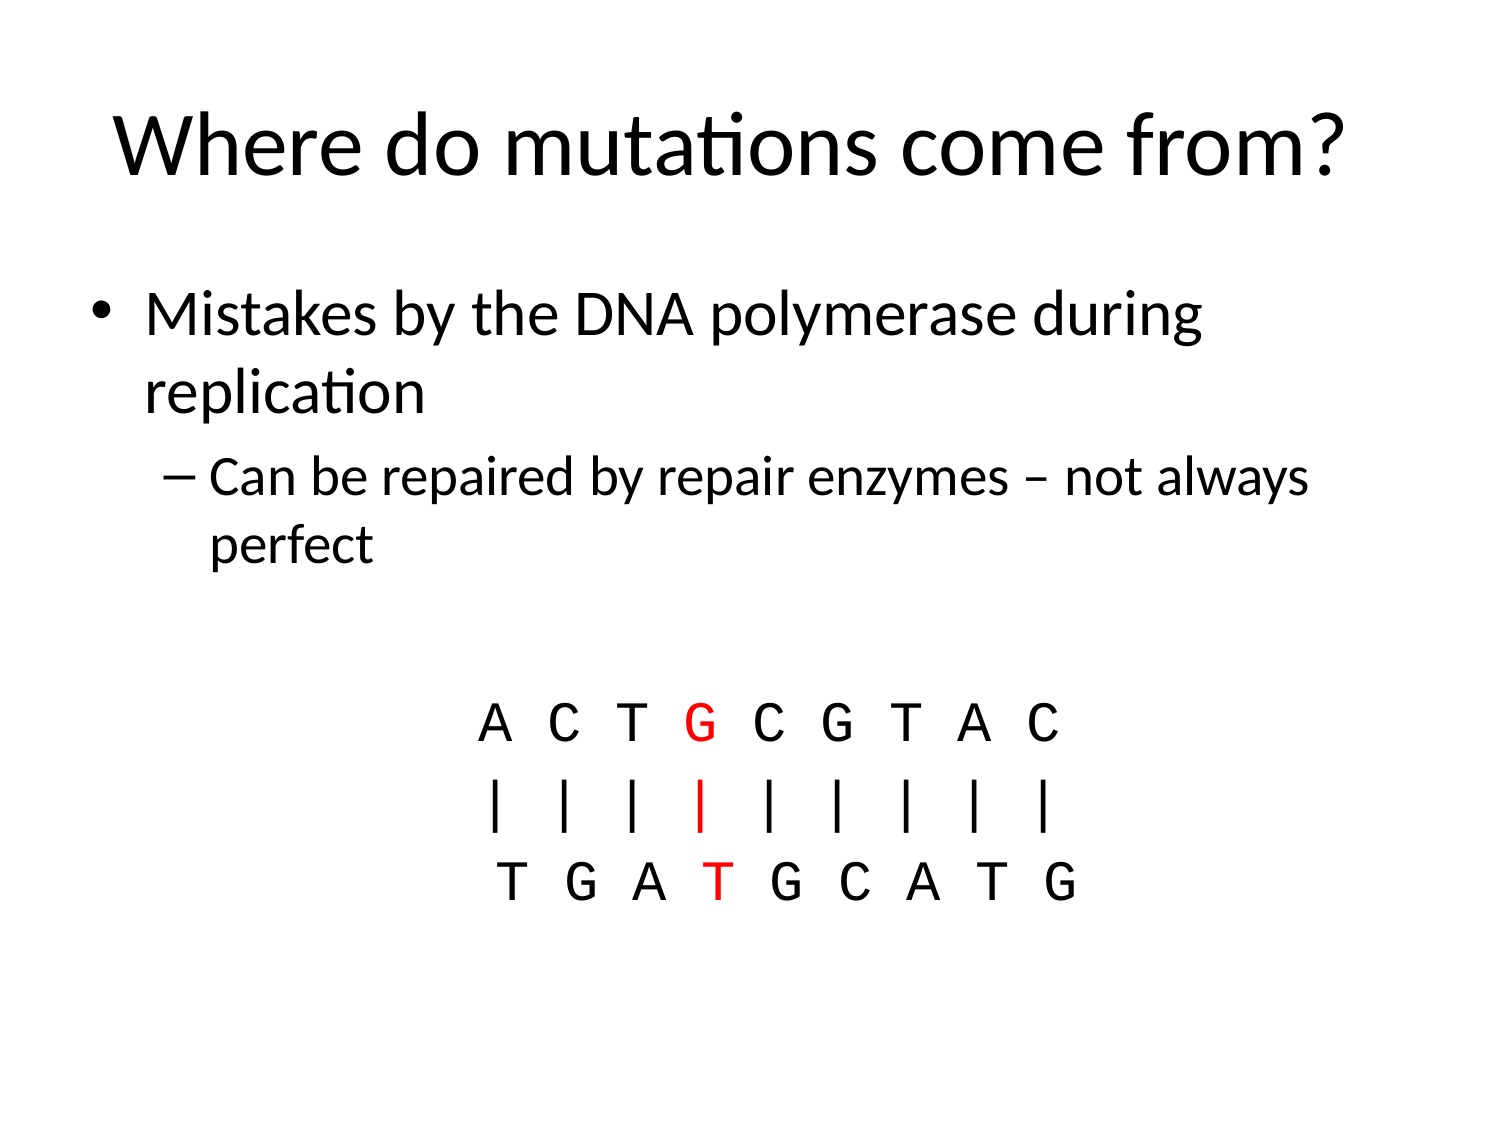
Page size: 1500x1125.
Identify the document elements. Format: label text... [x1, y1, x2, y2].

title Where do mutations come from? [75, 45, 1425, 233]
list Mistakes by the DNA polymerase during replication Can be repaired by repair enzymes – not always perfect A C T G C G T A C | | | | | | | | | T G A T G C A T G [75, 262, 1425, 1005]
